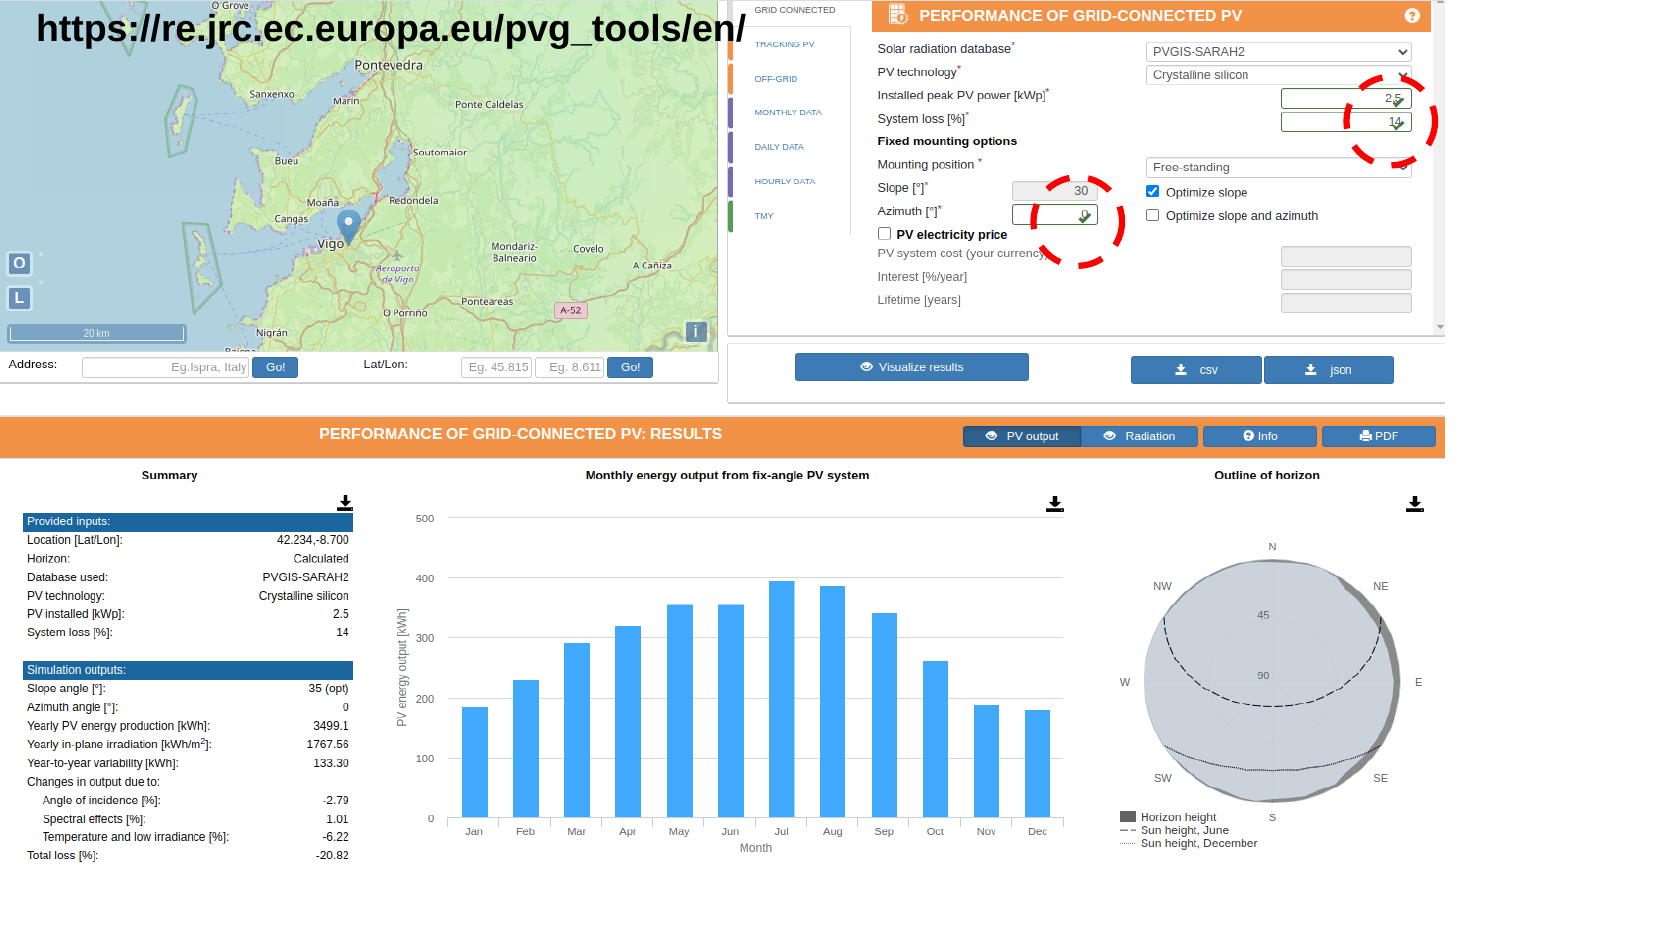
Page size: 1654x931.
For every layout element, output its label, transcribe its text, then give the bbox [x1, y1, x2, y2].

picture [0, 0, 1445, 886]
text_box https://re.jrc.ec.europa.eu/pvg_tools/en/ [21, 0, 768, 99]
